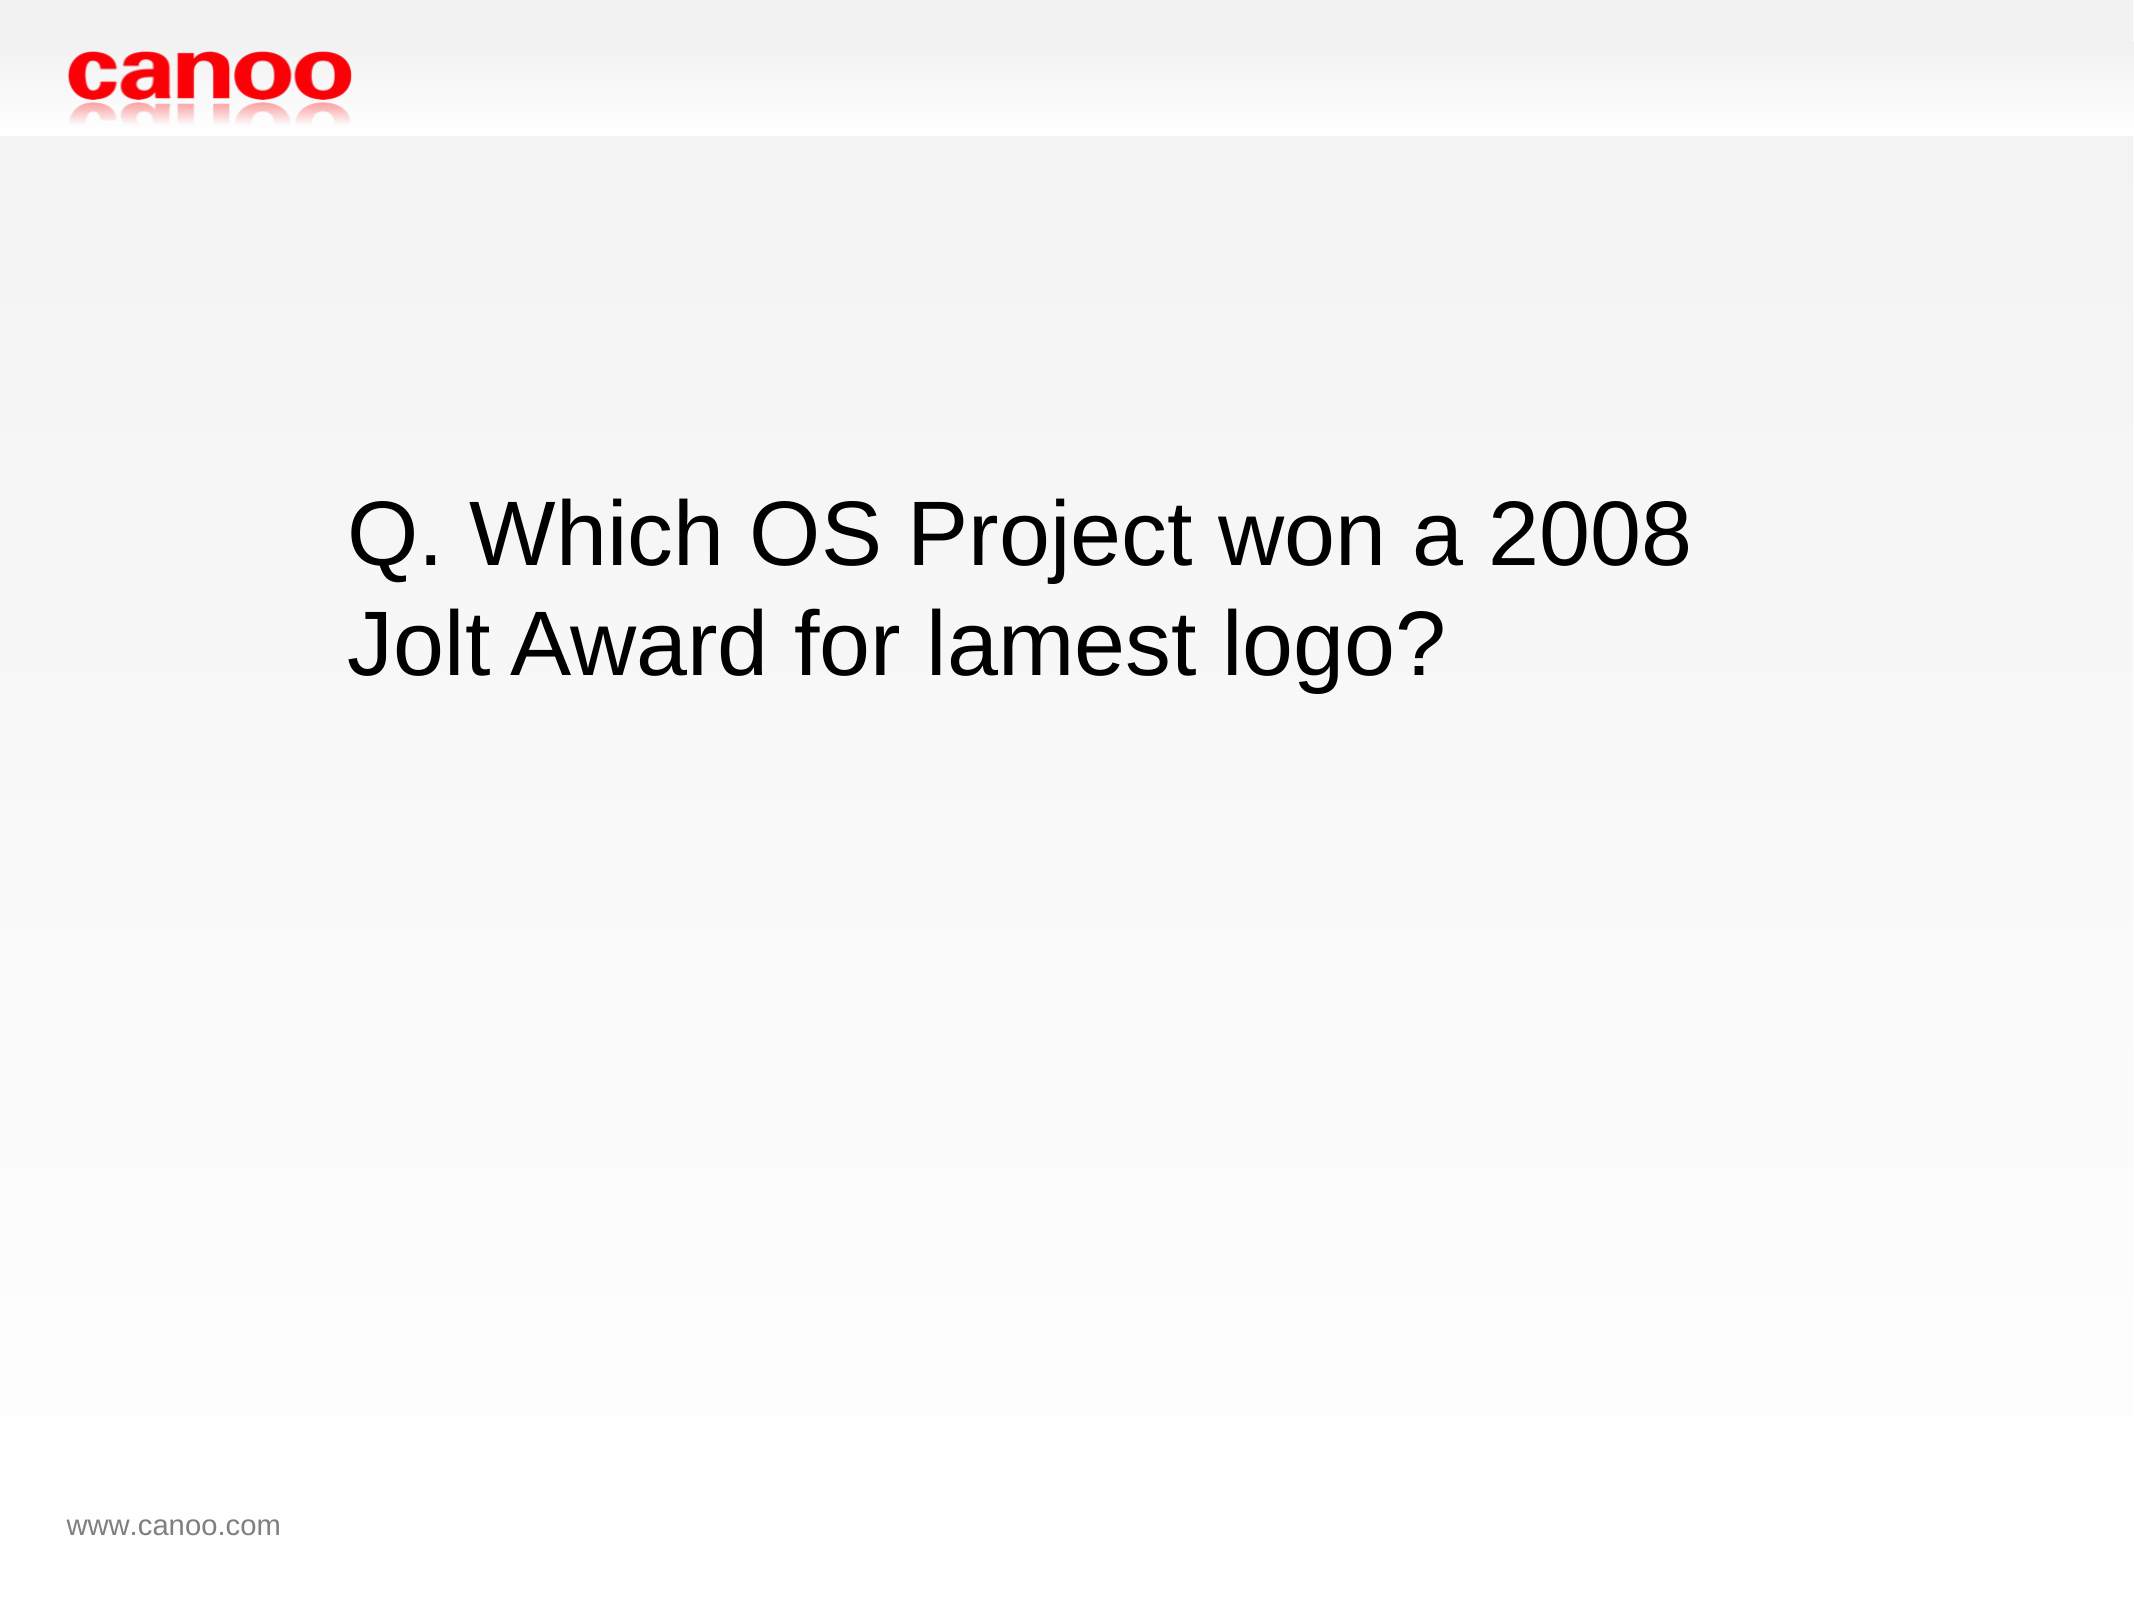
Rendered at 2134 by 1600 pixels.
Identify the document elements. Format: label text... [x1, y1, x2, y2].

picture [65, 48, 353, 154]
subtitle Q. Which OS Project won a 2008 Jolt Award for lamest logo? [347, 259, 1786, 1301]
